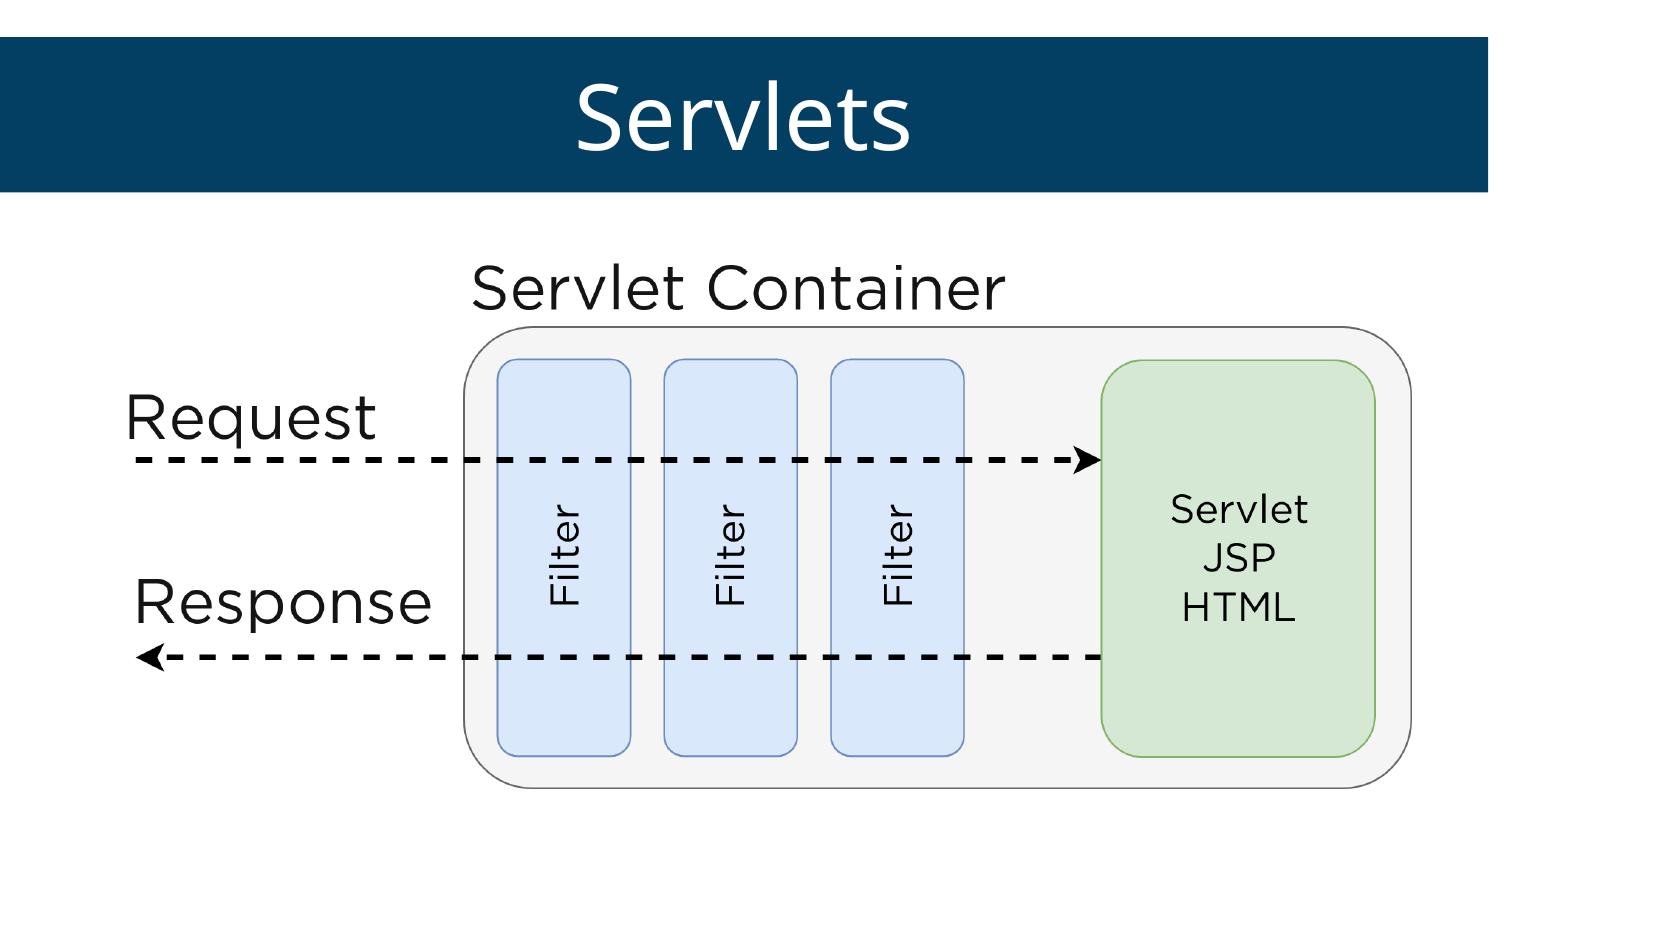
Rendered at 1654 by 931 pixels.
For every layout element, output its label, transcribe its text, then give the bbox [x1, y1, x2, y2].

picture [120, 254, 1412, 789]
title Servlets [0, 37, 1489, 193]
